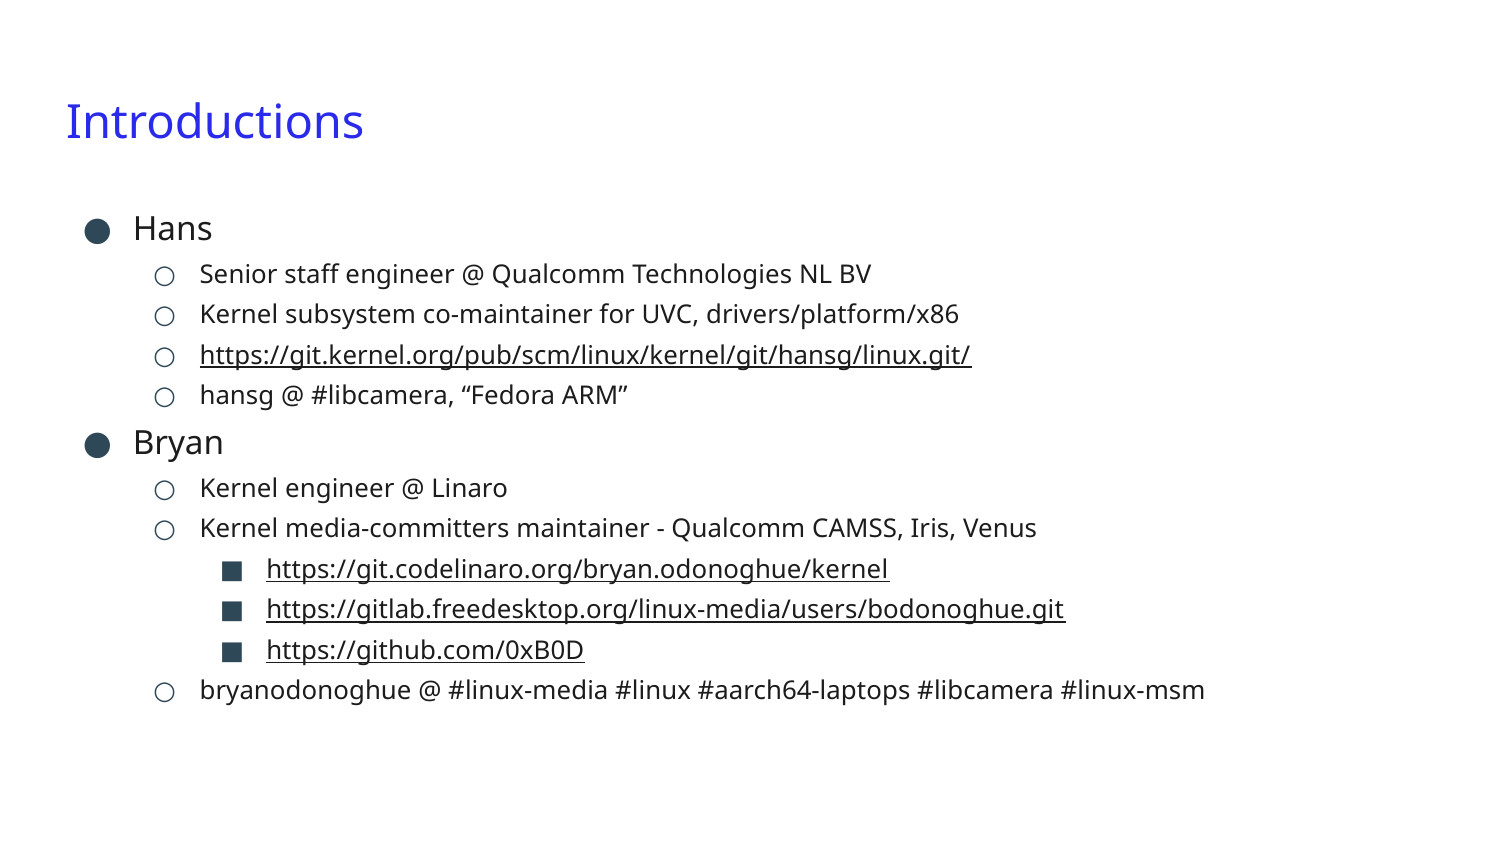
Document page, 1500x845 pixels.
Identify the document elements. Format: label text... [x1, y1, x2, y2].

title Introductions [51, 73, 1449, 168]
list Hans Senior staff engineer @ Qualcomm Technologies NL BV Kernel subsystem co-maintainer for UVC, drivers/platform/x86 https://git.kernel.org/pub/scm/linux/kernel/git/hansg/linux.git/ hansg @ #libcamera, “Fedora ARM” Bryan Kernel engineer @ Linaro Kernel media-committers maintainer - Qualcomm CAMSS, Iris, Venus https://git.codelinaro.org/bryan.odonoghue/kernel https://gitlab.freedesktop.org/linux-media/users/bodonoghue.git https://github.com/0xB0D bryanodonoghue @ #linux-media #linux #aarch64-laptops #libcamera #linux-msm [51, 183, 1449, 728]
